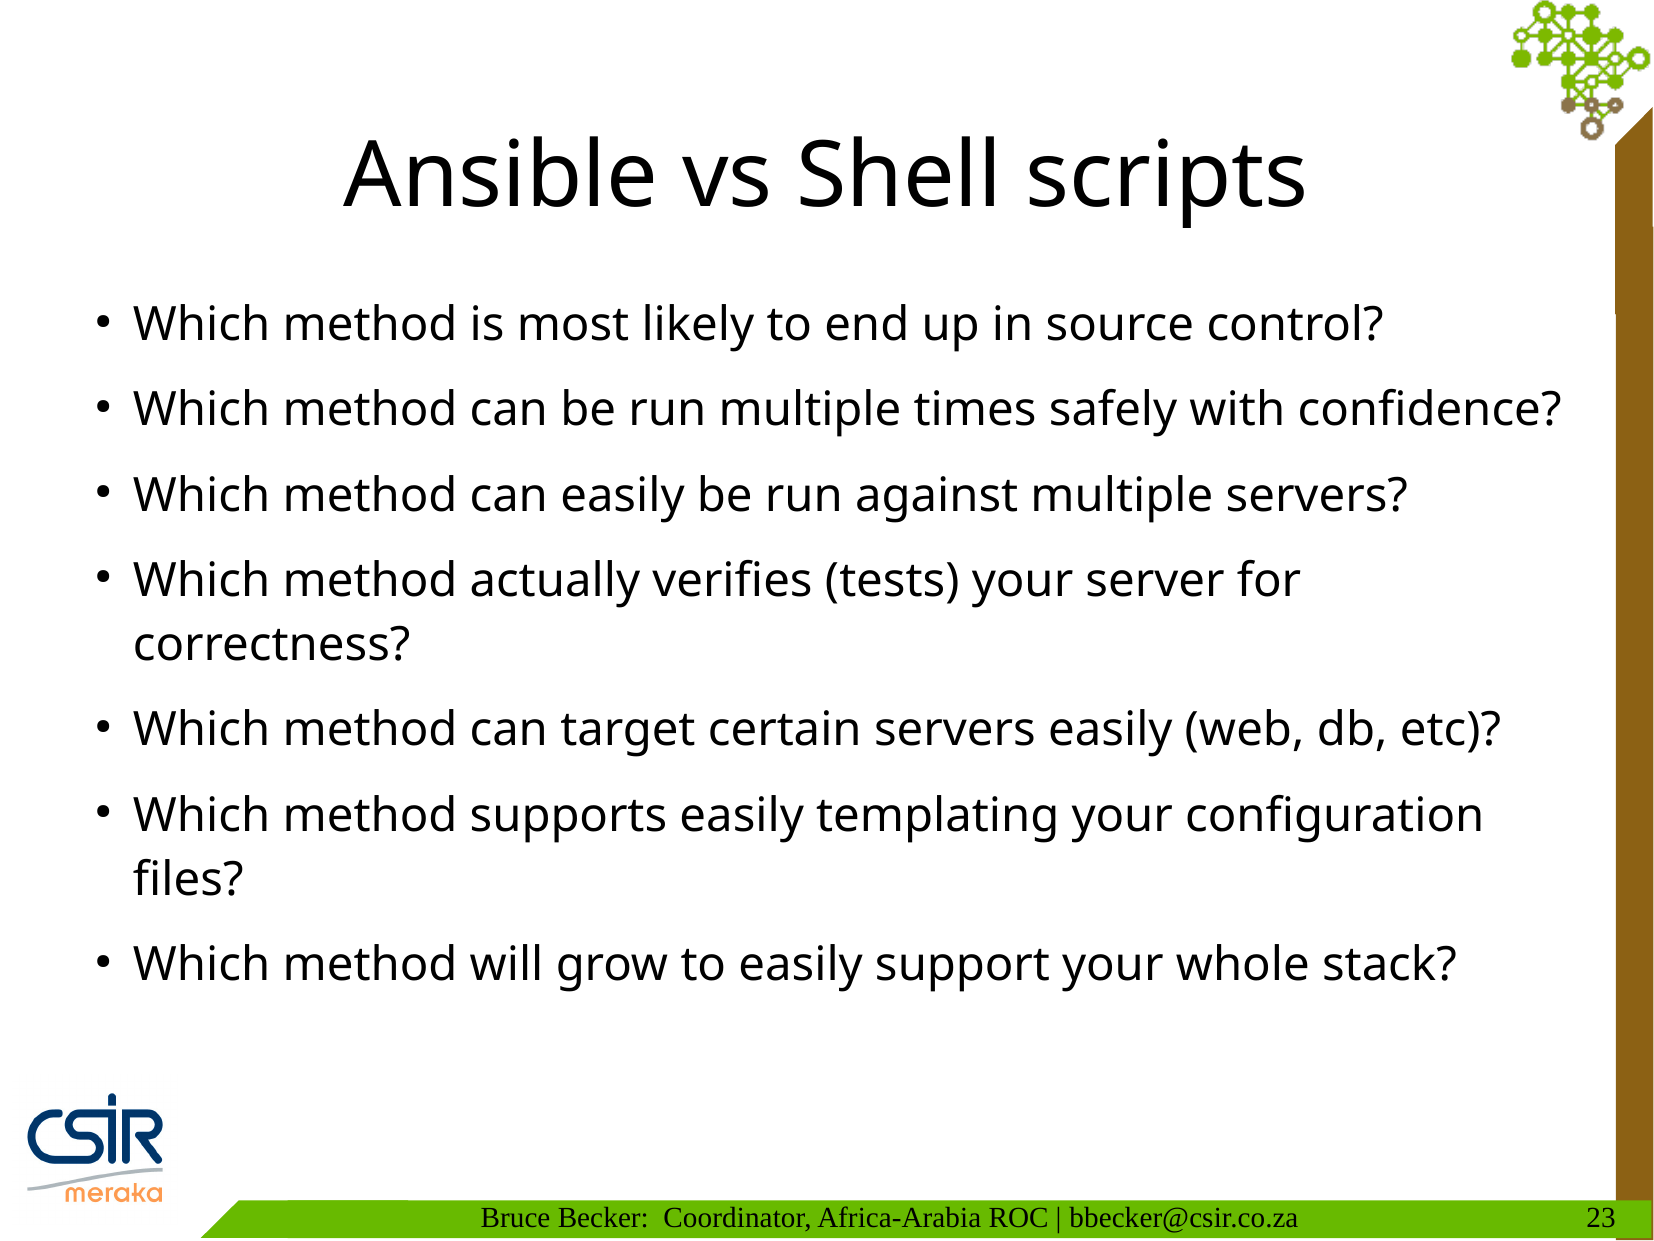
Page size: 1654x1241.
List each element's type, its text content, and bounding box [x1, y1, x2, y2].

list Which method is most likely to end up in source control? Which method can be run multiple times safely with confidence? Which method can easily be run against multiple servers? Which method actually verifies (tests) your server for correctness? Which method can target certain servers easily (web, db, etc)? Which method supports easily templating your configuration files? Which method will grow to easily support your whole stack? [82, 290, 1571, 1010]
picture [1503, 0, 1654, 144]
title Ansible vs Shell scripts [82, 67, 1571, 275]
picture [12, 1074, 178, 1225]
